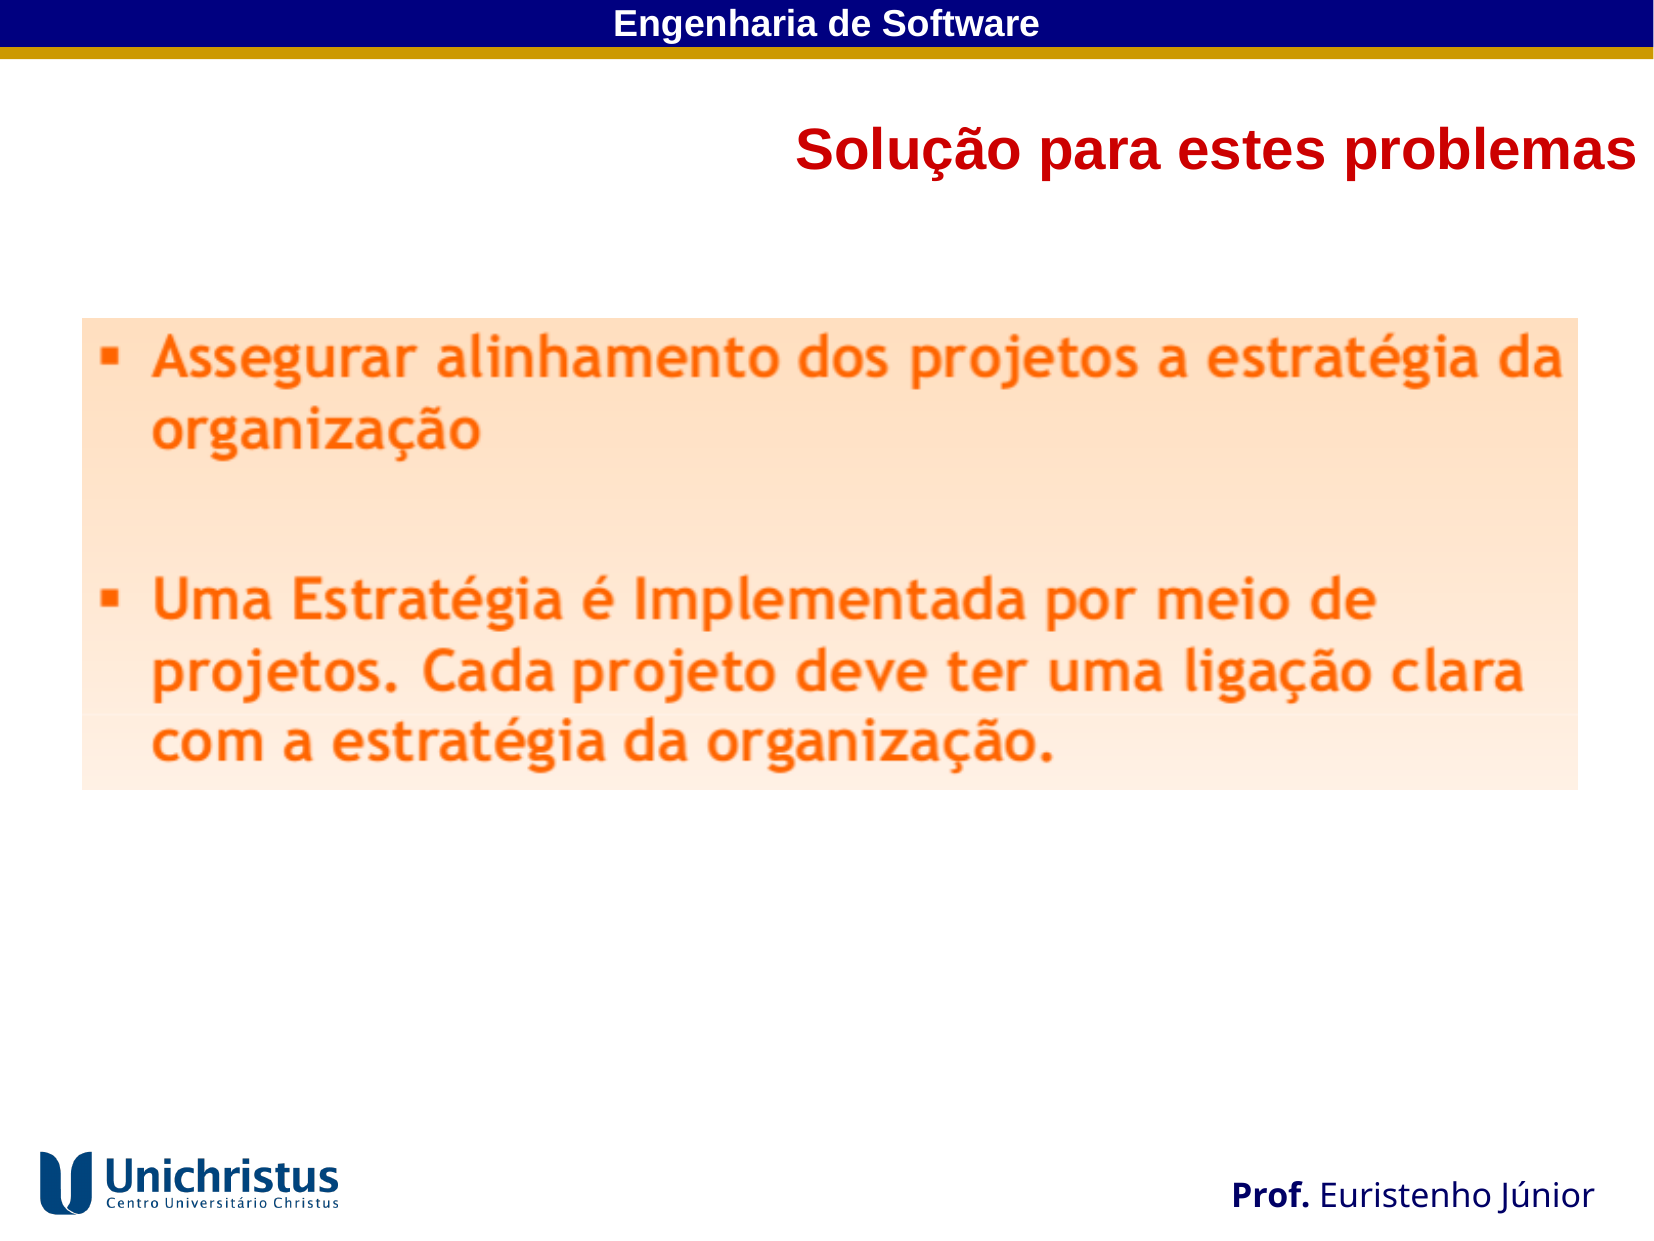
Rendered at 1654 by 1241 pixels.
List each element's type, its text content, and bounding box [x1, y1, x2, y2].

text_box Prof. Euristenho Júnior [1216, 1163, 1654, 1224]
picture [82, 318, 1578, 790]
text_box Solução para estes problemas [781, 109, 1654, 189]
picture [35, 1148, 343, 1217]
text_box Engenharia de Software [0, 0, 1654, 47]
text_box [0, 47, 1654, 60]
